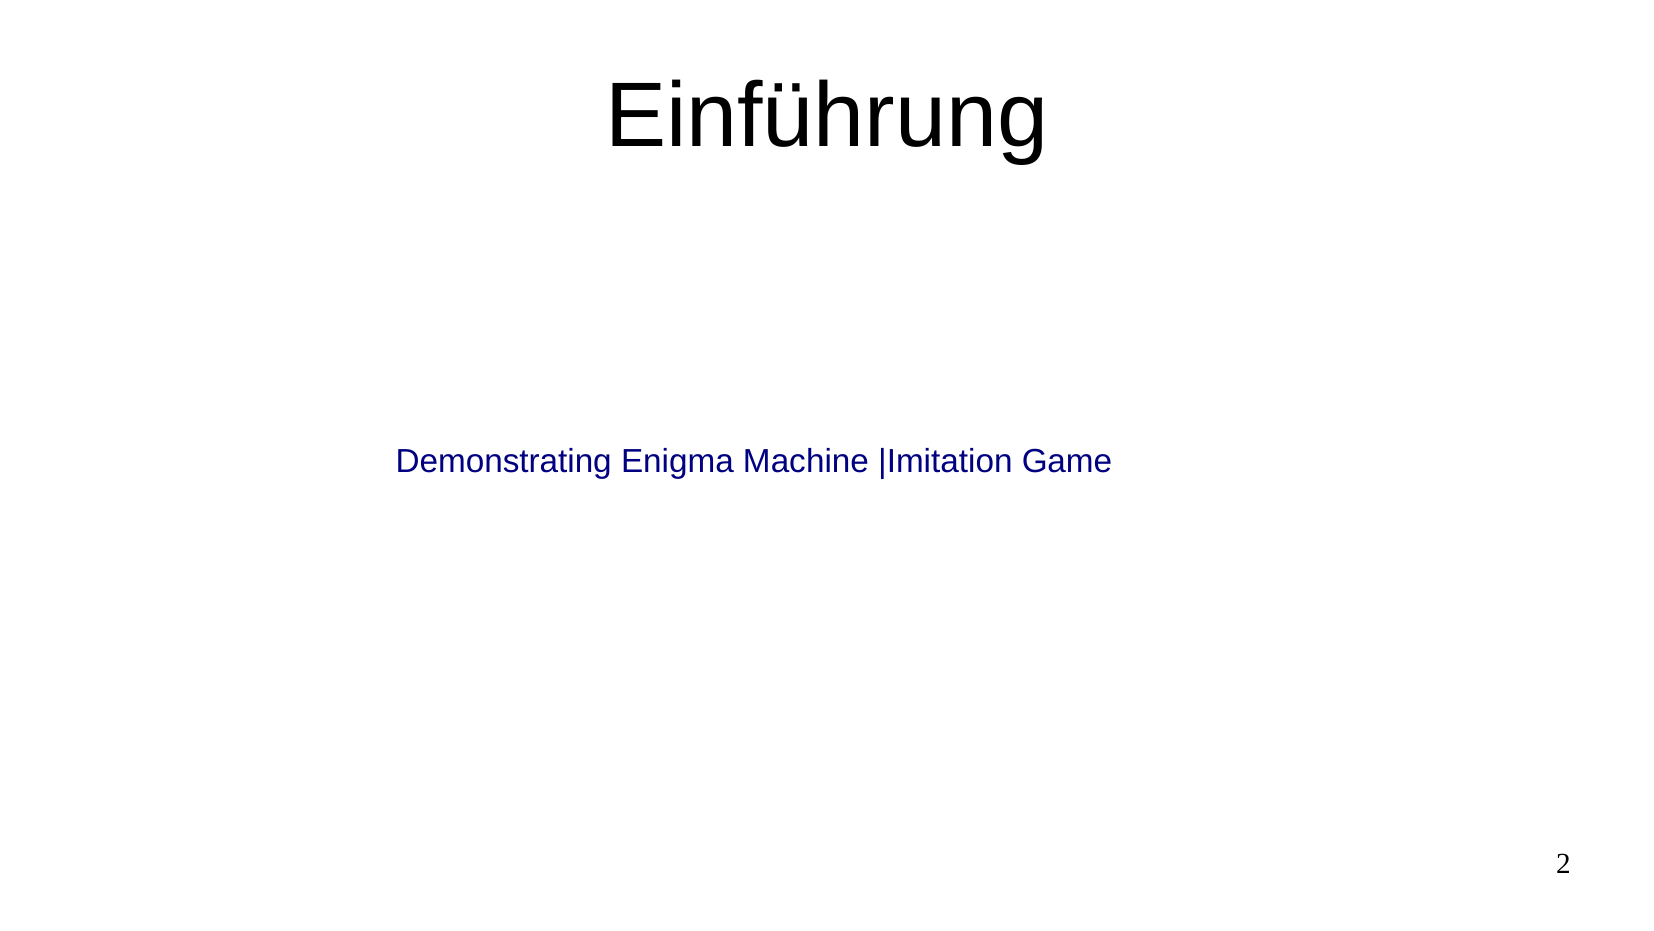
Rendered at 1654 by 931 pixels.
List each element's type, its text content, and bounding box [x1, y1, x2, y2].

list Demonstrating Enigma Machine |Imitation Game [88, 206, 1577, 747]
title Einführung [82, 37, 1571, 193]
